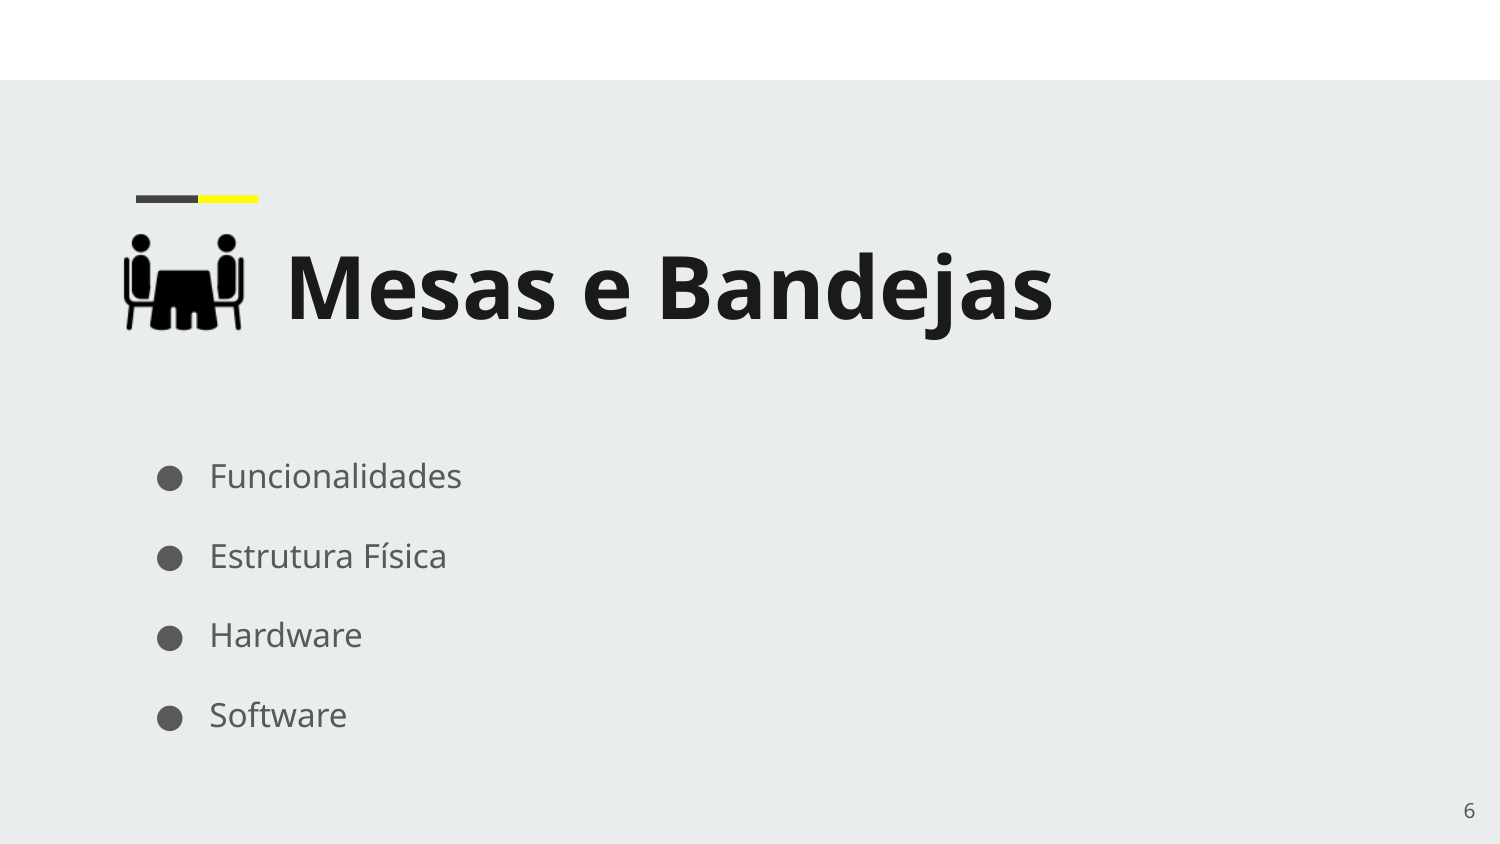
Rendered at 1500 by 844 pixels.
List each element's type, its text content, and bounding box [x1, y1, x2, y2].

title Mesas e Bandejas [119, 216, 1381, 440]
picture [119, 216, 250, 347]
slide_number <number> [1400, 779, 1491, 844]
subtitle Funcionalidades Estrutura Física Hardware Software [119, 440, 1381, 529]
